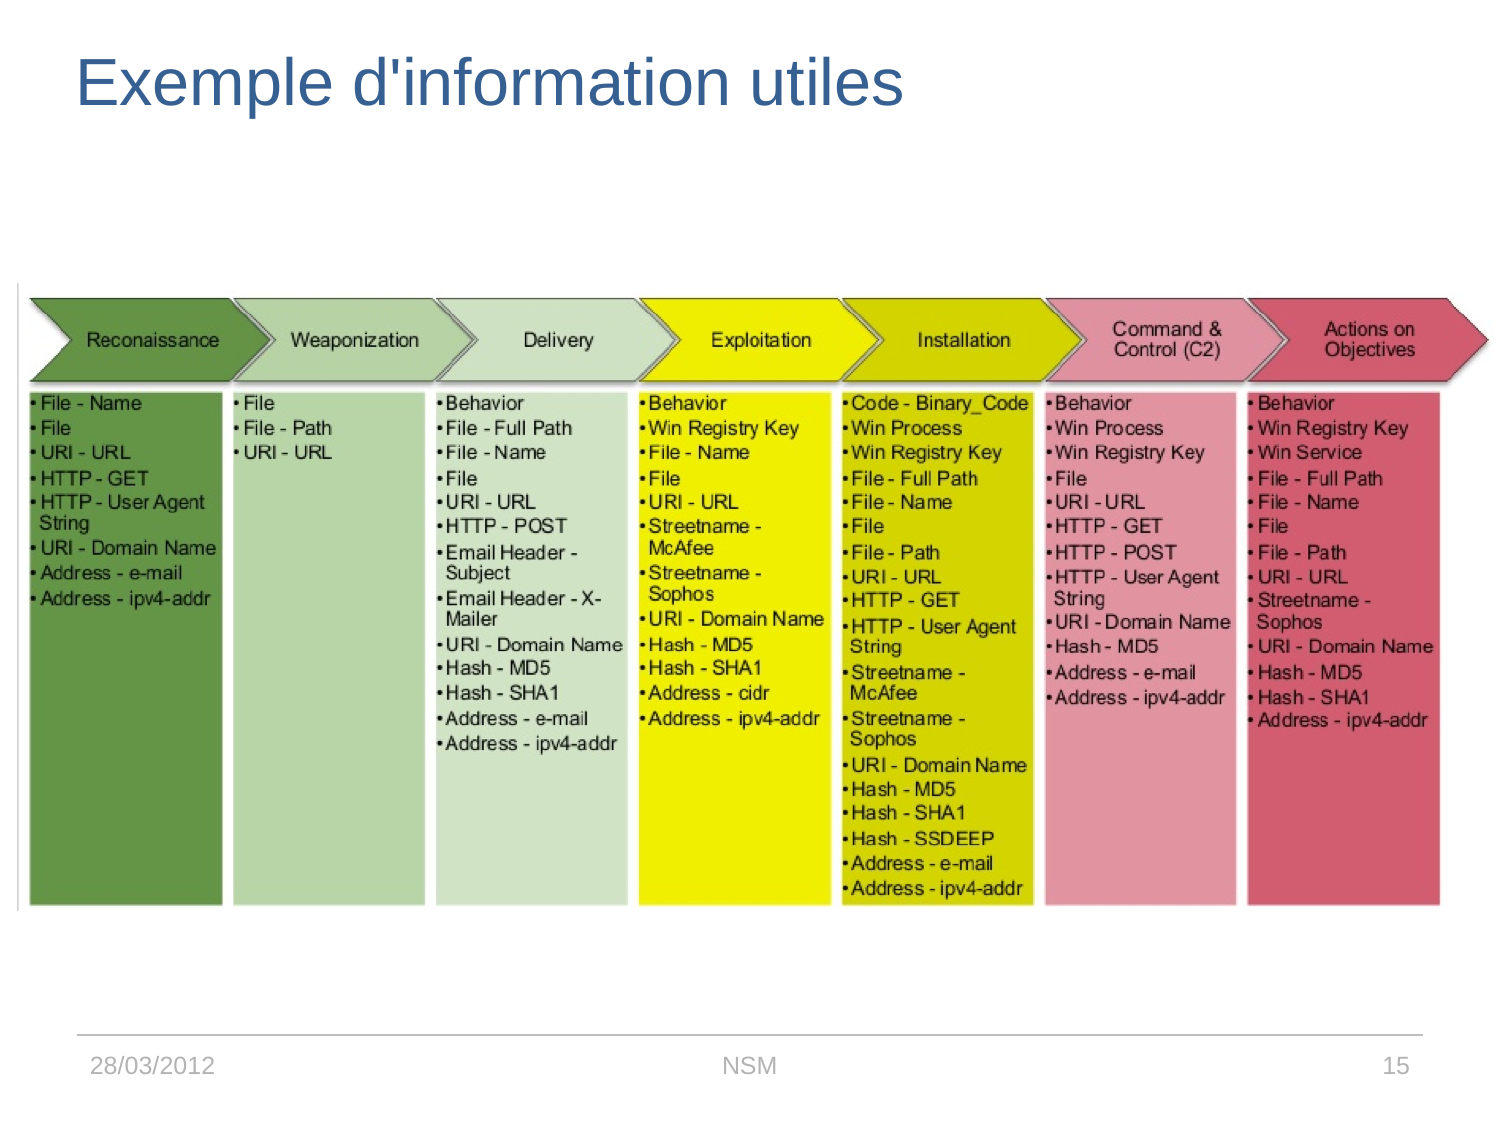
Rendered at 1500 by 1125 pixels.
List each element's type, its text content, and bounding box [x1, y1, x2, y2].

picture [15, 283, 1495, 911]
title Exemple d'information utiles [75, 45, 1425, 233]
